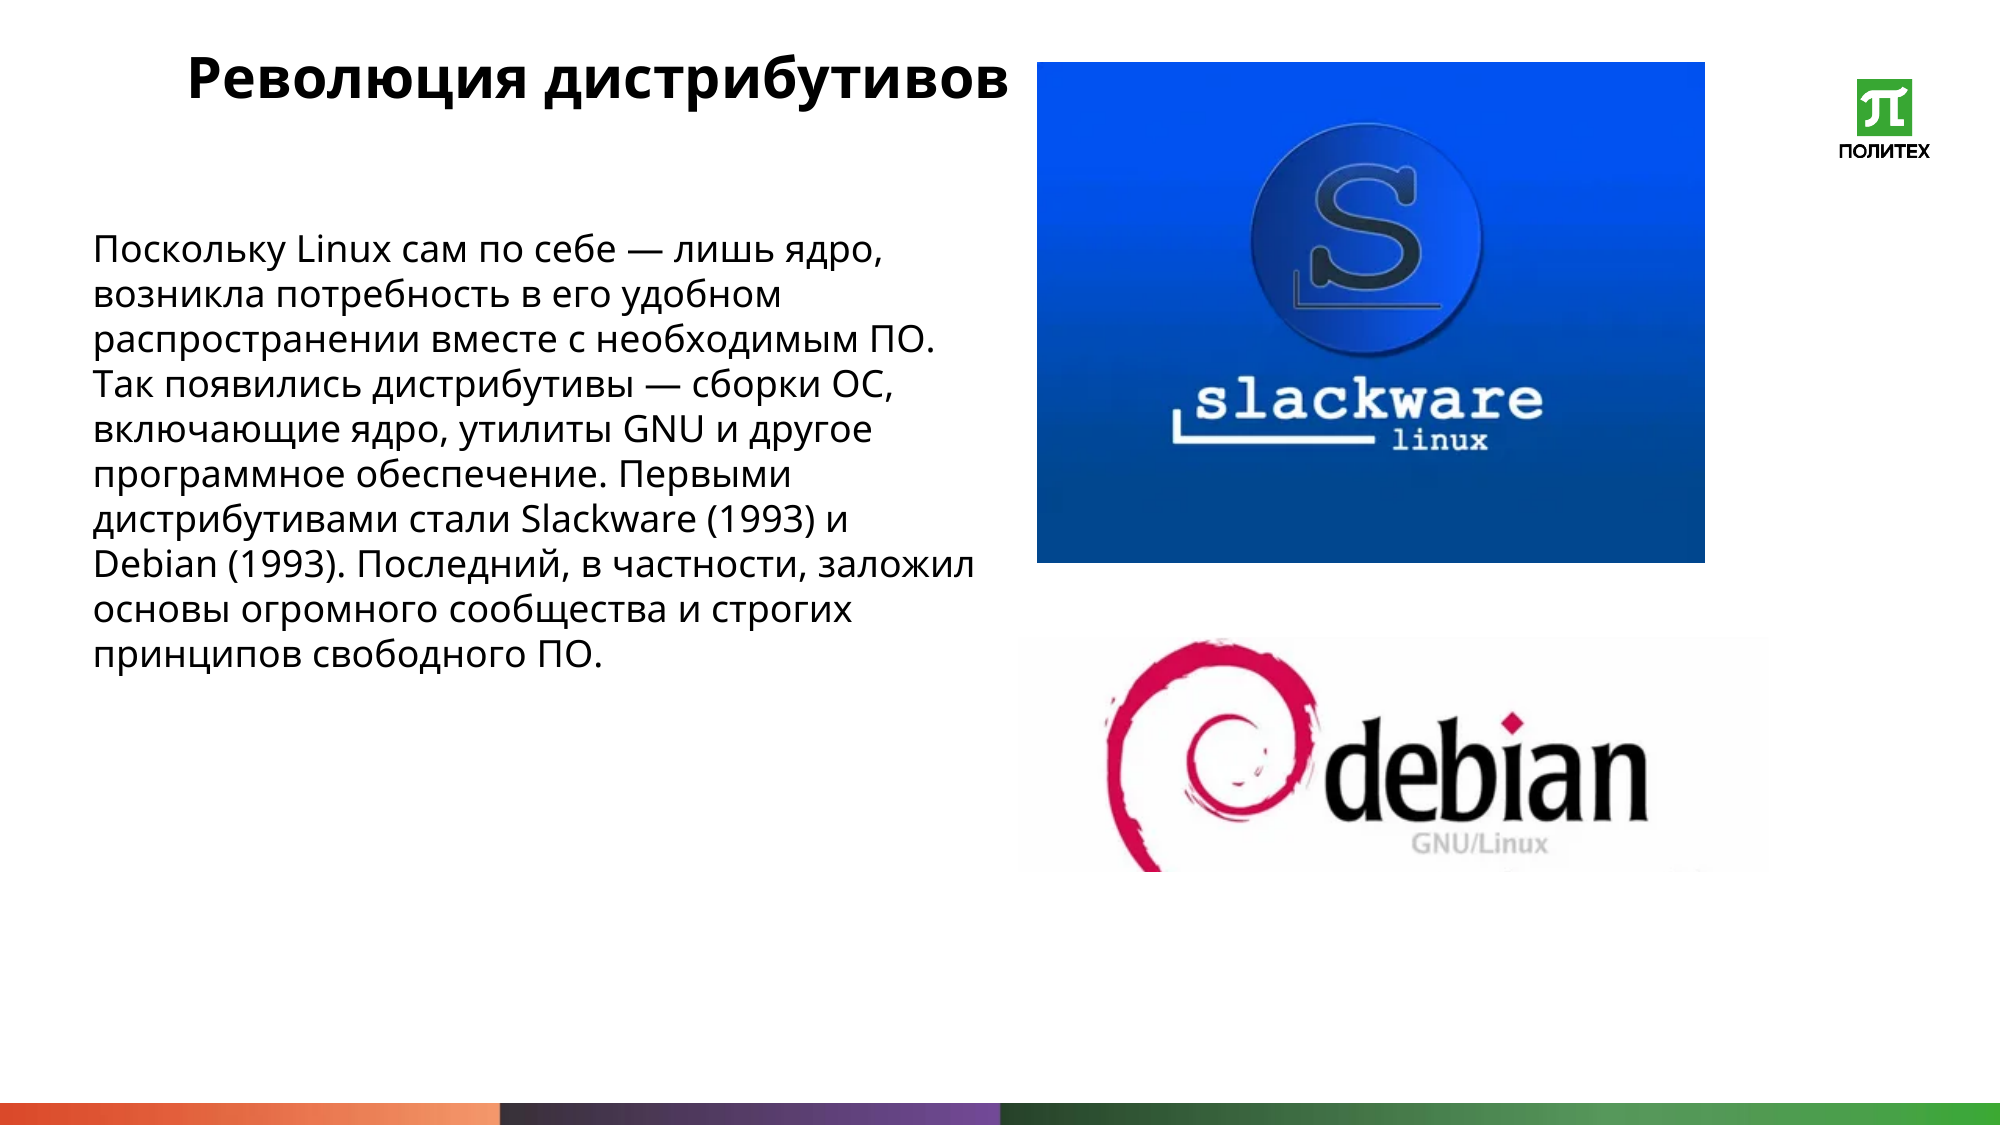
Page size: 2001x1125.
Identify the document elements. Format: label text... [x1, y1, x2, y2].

picture [1037, 62, 1705, 563]
list Поскольку Linux сам по себе — лишь ядро, возникла потребность в его удобном распространении вместе с необходимым ПО. Так появились дистрибутивы — сборки ОС, включающие ядро, утилиты GNU и другое программное обеспечение. Первыми дистрибутивами стали Slackware (1993) и Debian (1993). Последний, в частности, заложил основы огромного сообщества и строгих принципов свободного ПО. [92, 225, 979, 680]
picture [1018, 637, 1769, 872]
title Революция дистрибутивов [186, 41, 1556, 111]
